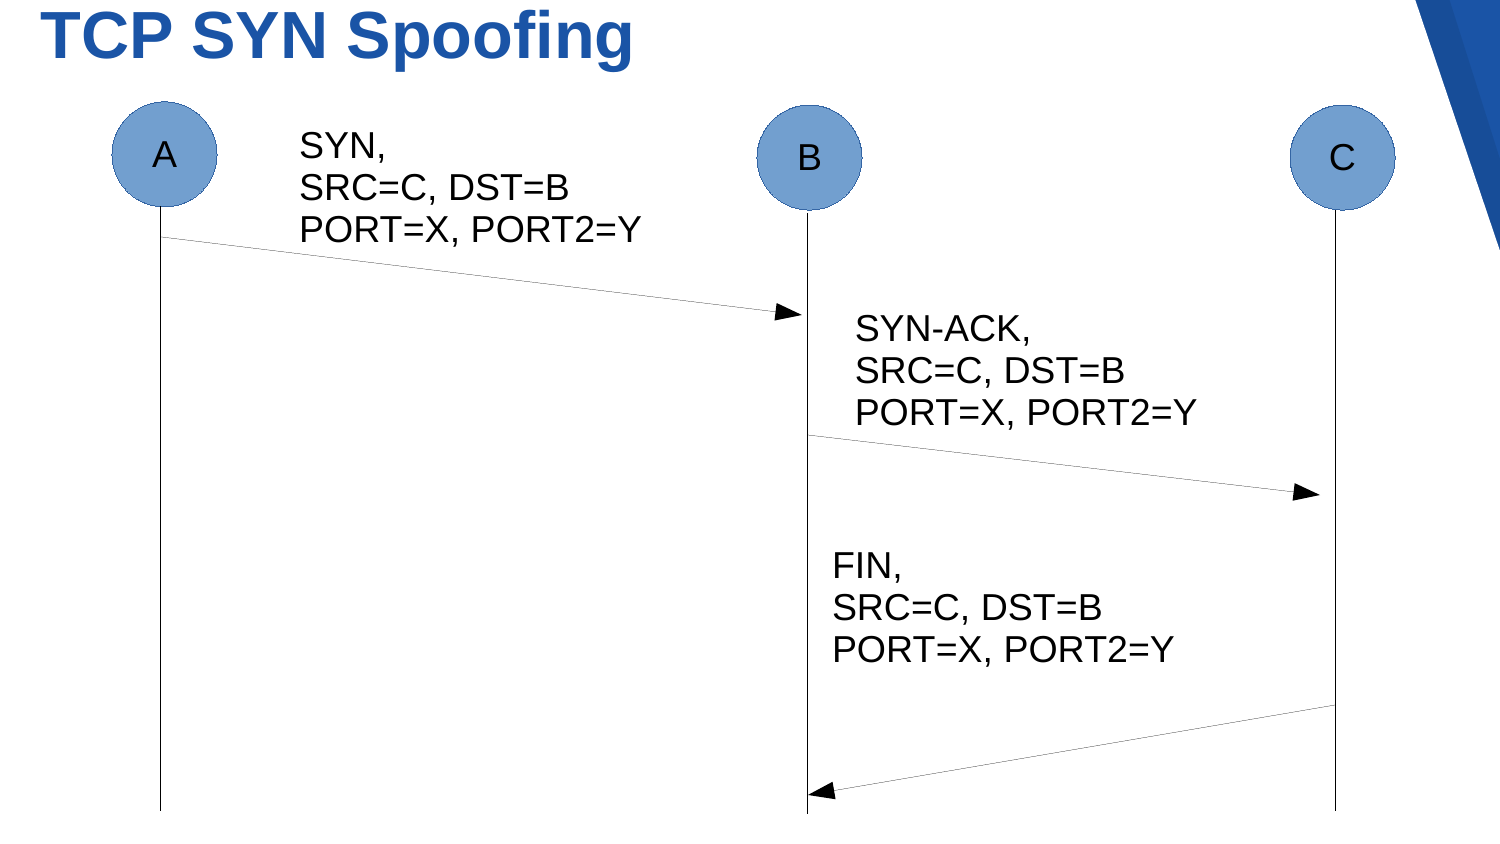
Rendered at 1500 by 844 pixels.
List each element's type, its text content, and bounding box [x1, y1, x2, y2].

text_box B [757, 105, 863, 211]
text_box SYN-ACK, SRC=C, DST=B PORT=X, PORT2=Y [840, 300, 1313, 483]
text_box SYN, SRC=C, DST=B PORT=X, PORT2=Y [284, 117, 757, 301]
text_box C [1290, 105, 1396, 211]
title TCP SYN Spoofing [25, 19, 814, 87]
text_box FIN, SRC=C, DST=B PORT=X, PORT2=Y [817, 537, 1291, 721]
text_box A [111, 101, 218, 207]
